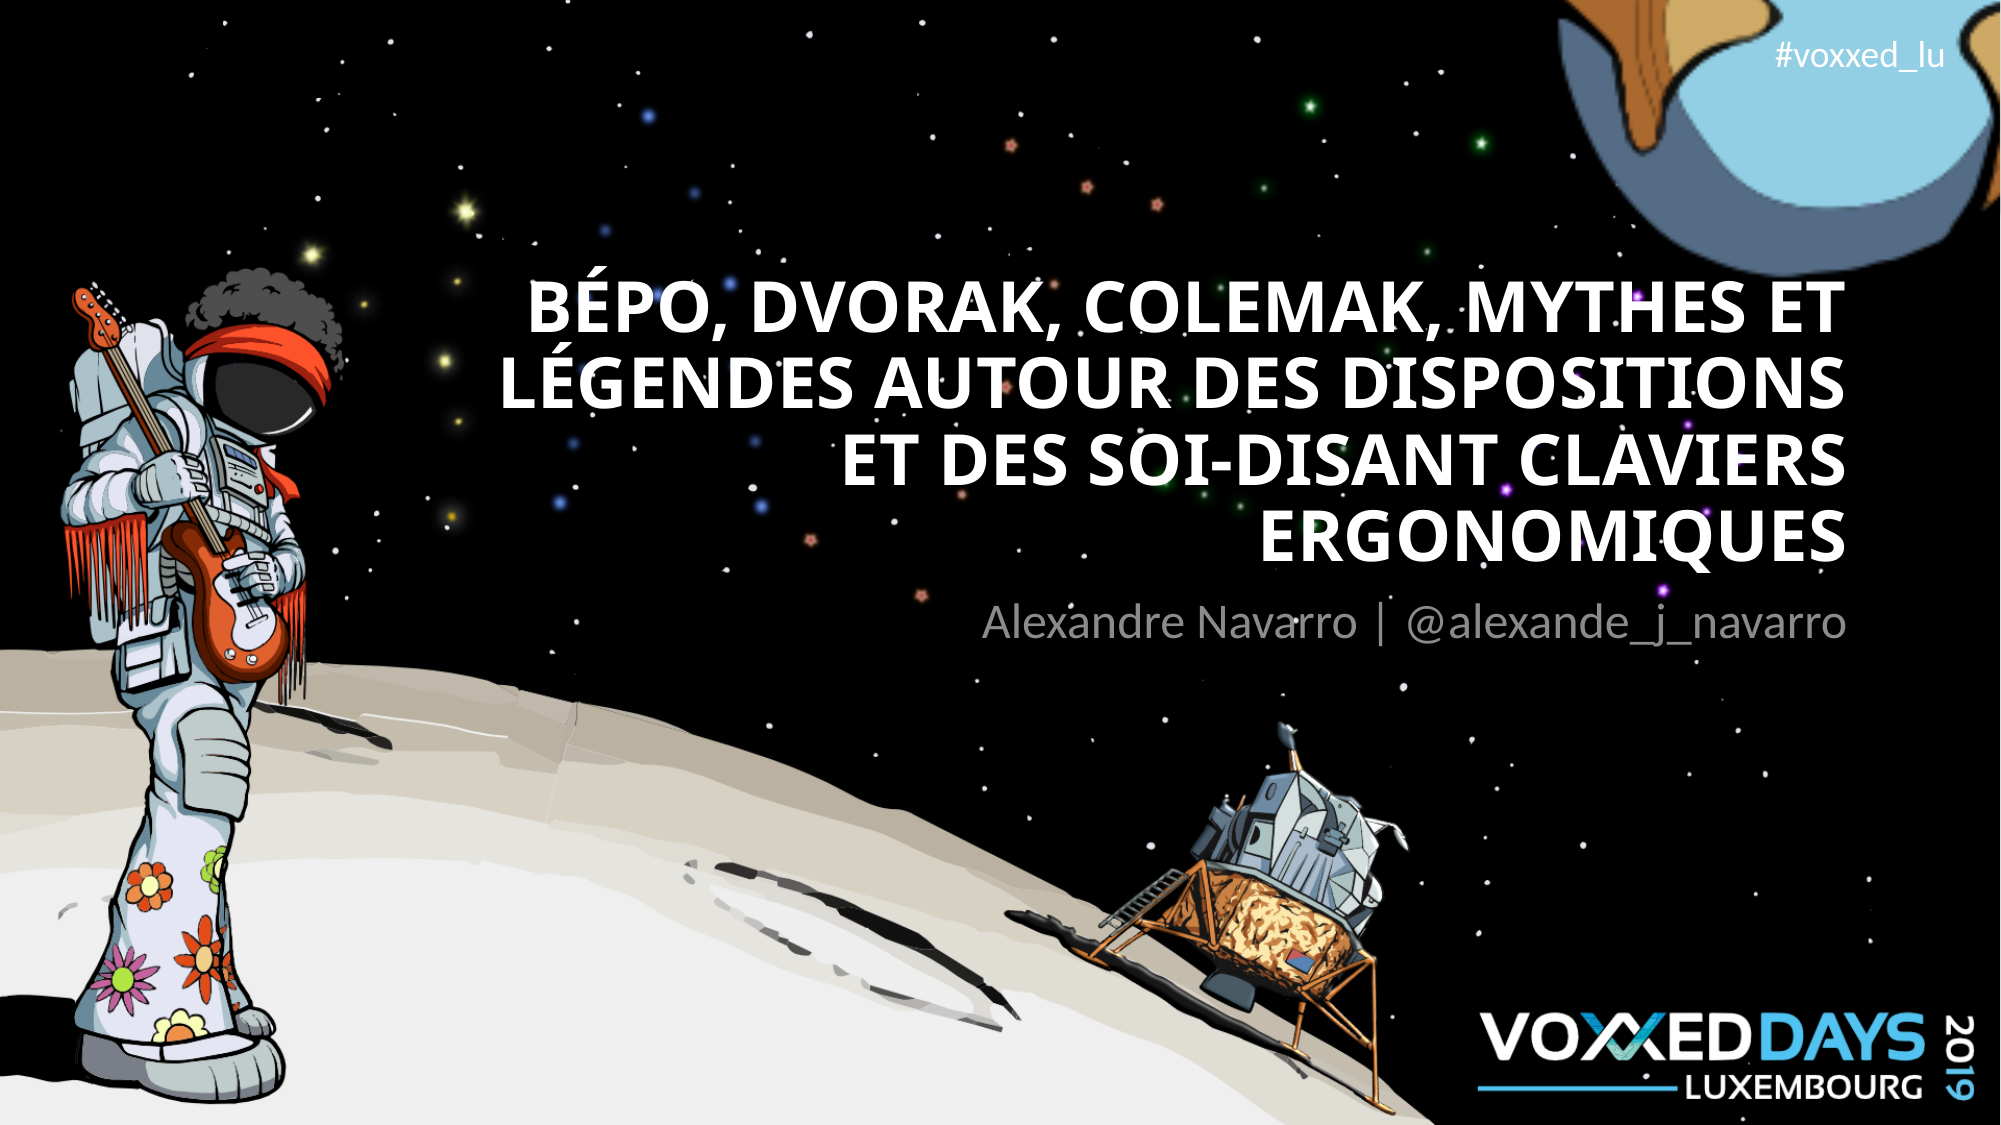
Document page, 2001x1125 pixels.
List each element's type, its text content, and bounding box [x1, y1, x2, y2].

list Alexandre Navarro | @alexande_j_navarro [798, 588, 1863, 835]
picture [0, 0, 2001, 1125]
title Bépo, Dvorak, Colemak, mythes et légendes autour des dispositions et des soi-disant claviers ergonomiques [424, 264, 1863, 586]
